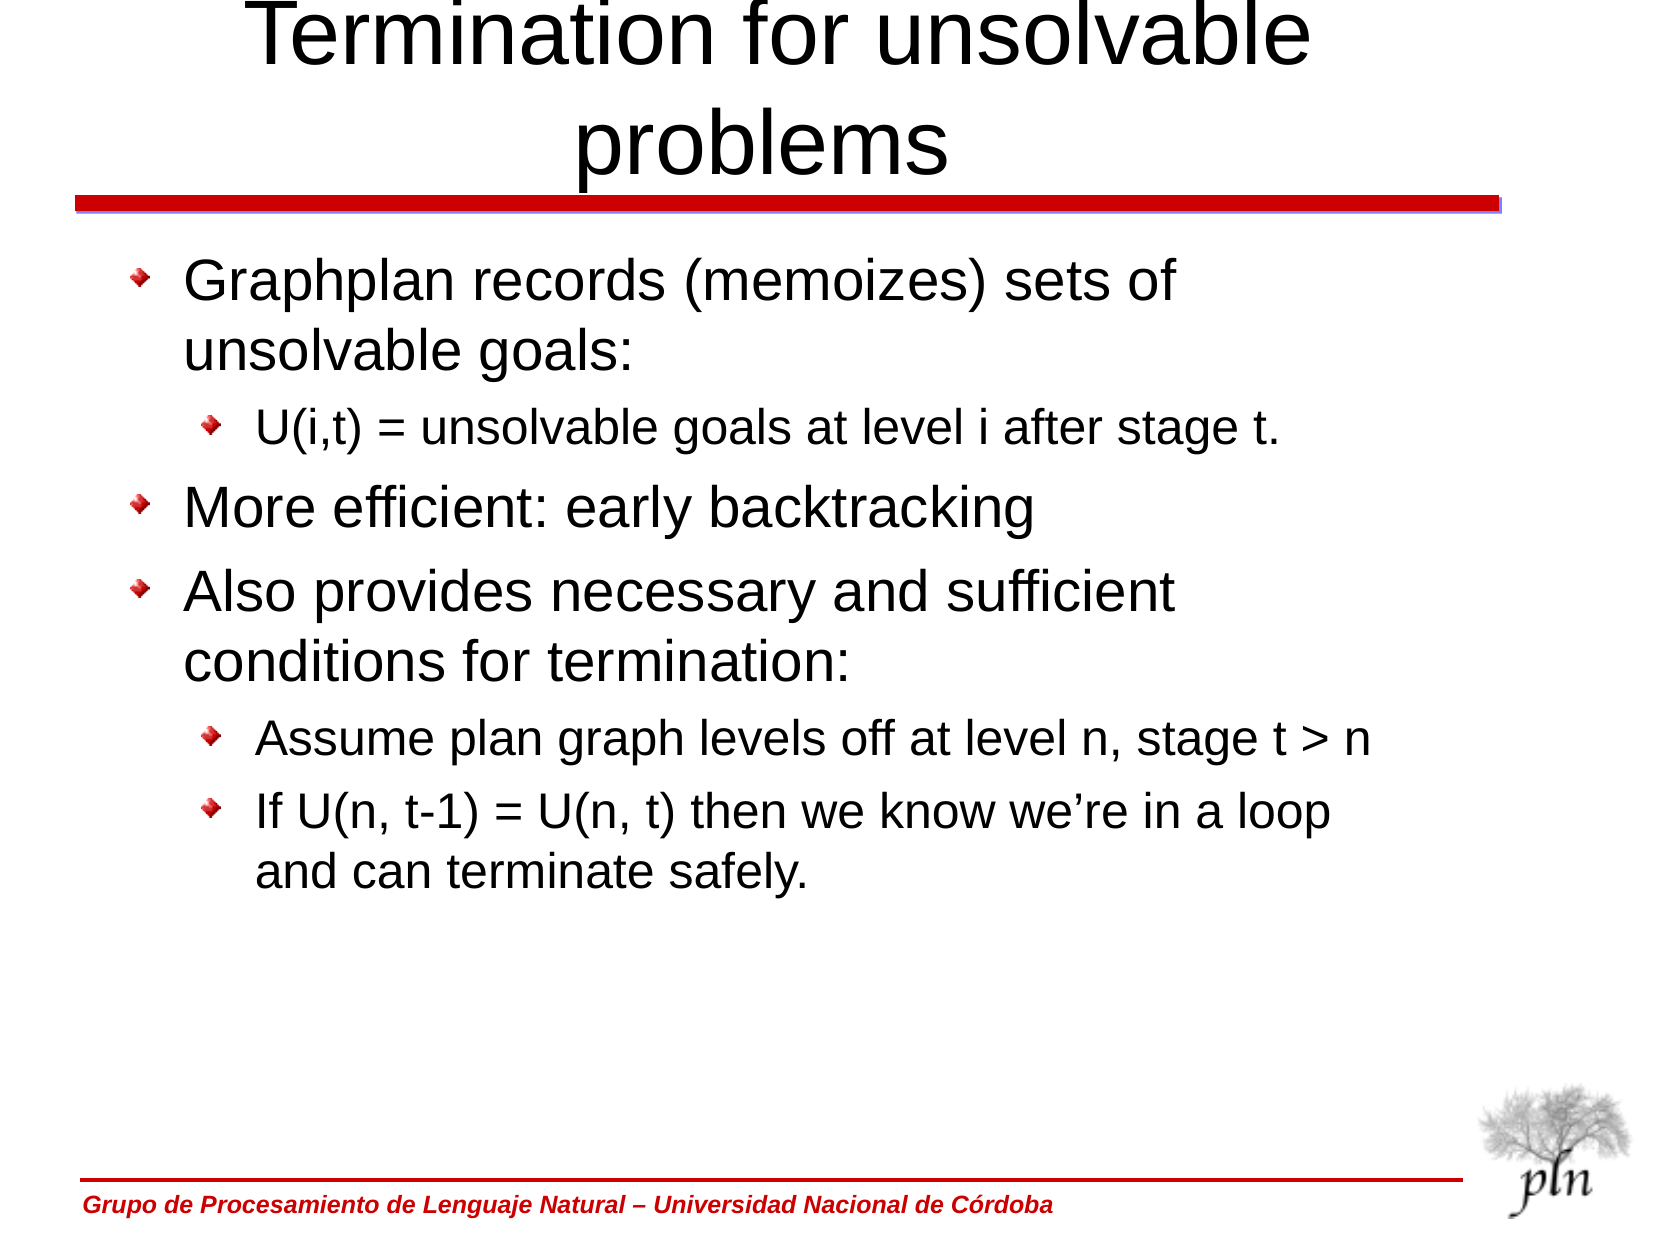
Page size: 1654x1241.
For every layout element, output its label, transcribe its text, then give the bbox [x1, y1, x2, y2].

picture [1477, 1083, 1635, 1219]
list Graphplan records (memoizes) sets of unsolvable goals: U(i,t) = unsolvable goals at level i after stage t. More efficient: early backtracking Also provides necessary and sufficient conditions for termination: Assume plan graph levels off at level n, stage t > n If U(n, t-1) = U(n, t) then we know we’re in a loop and can terminate safely. [98, 235, 1426, 1013]
title Termination for unsolvable problems [100, 0, 1426, 200]
